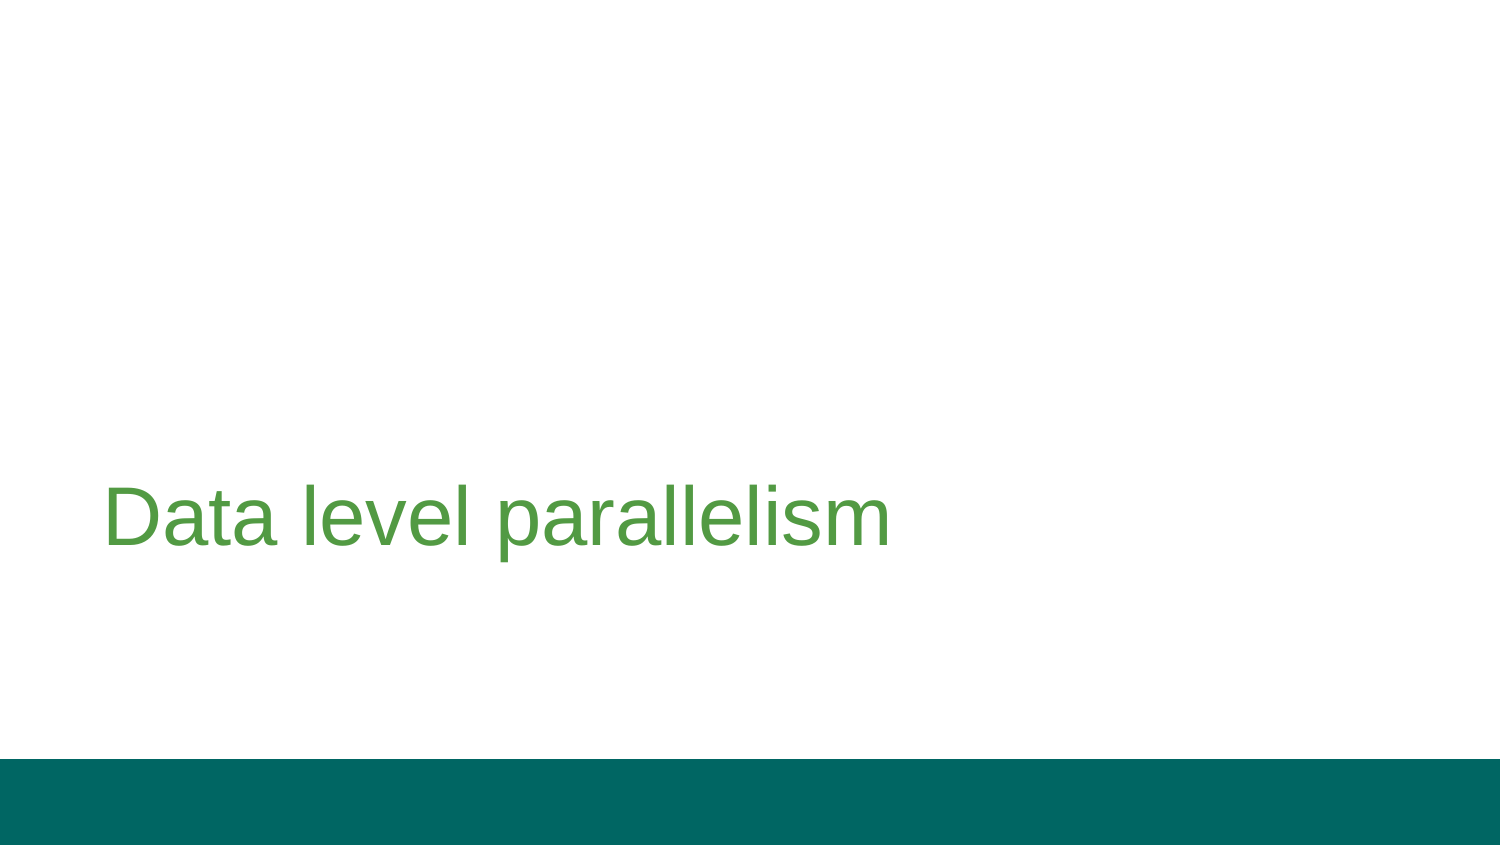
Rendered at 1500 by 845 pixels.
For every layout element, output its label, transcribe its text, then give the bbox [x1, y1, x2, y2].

title Data level parallelism [102, 210, 1397, 562]
